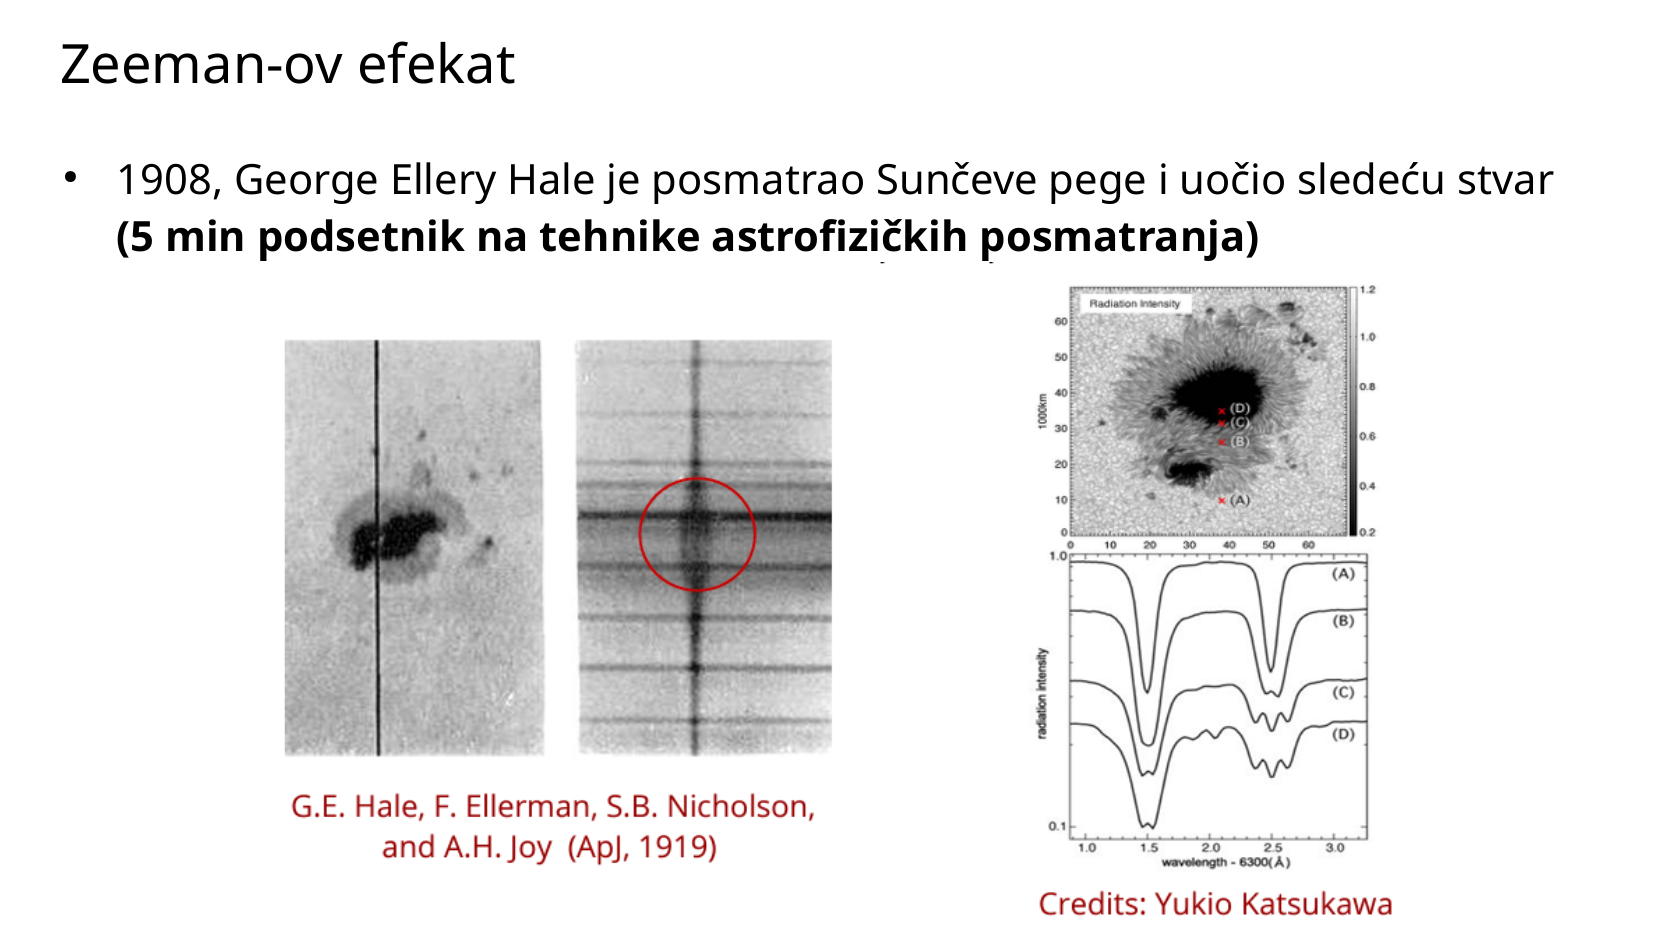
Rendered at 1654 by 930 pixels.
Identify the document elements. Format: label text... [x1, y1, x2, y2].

picture [239, 262, 1414, 930]
list 1908, George Ellery Hale je posmatrao Sunčeve pege i uočio sledeću stvar (5 min podsetnik na tehnike astrofizičkih posmatranja) [45, 149, 1635, 880]
title Zeeman-ov efekat [59, 13, 1648, 113]
